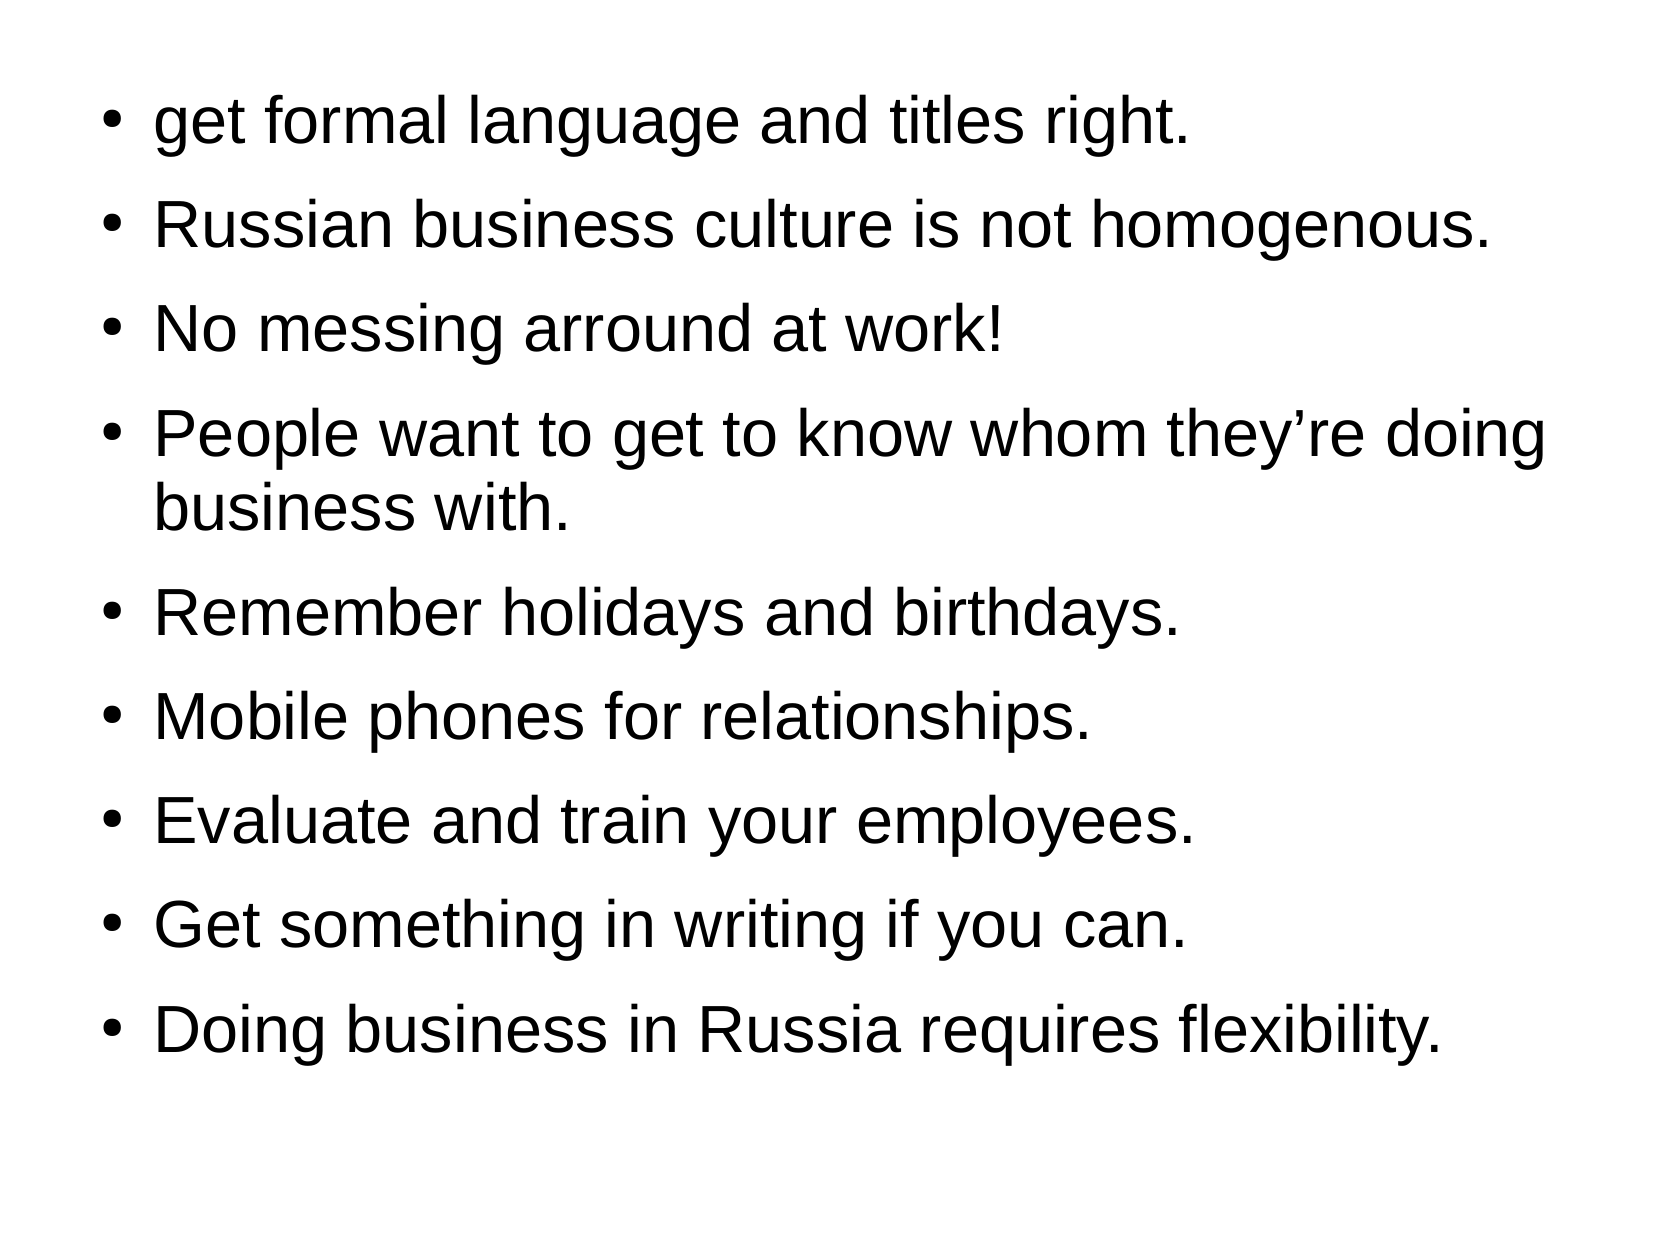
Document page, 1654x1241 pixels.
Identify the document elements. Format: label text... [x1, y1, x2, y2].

list get formal language and titles right. Russian business culture is not homogenous. No messing arround at work! People want to get to know whom they’re doing business with. Remember holidays and birthdays. Mobile phones for relationships. Evaluate and train your employees. Get something in writing if you can. Doing business in Russia requires flexibility. [82, 82, 1571, 1158]
